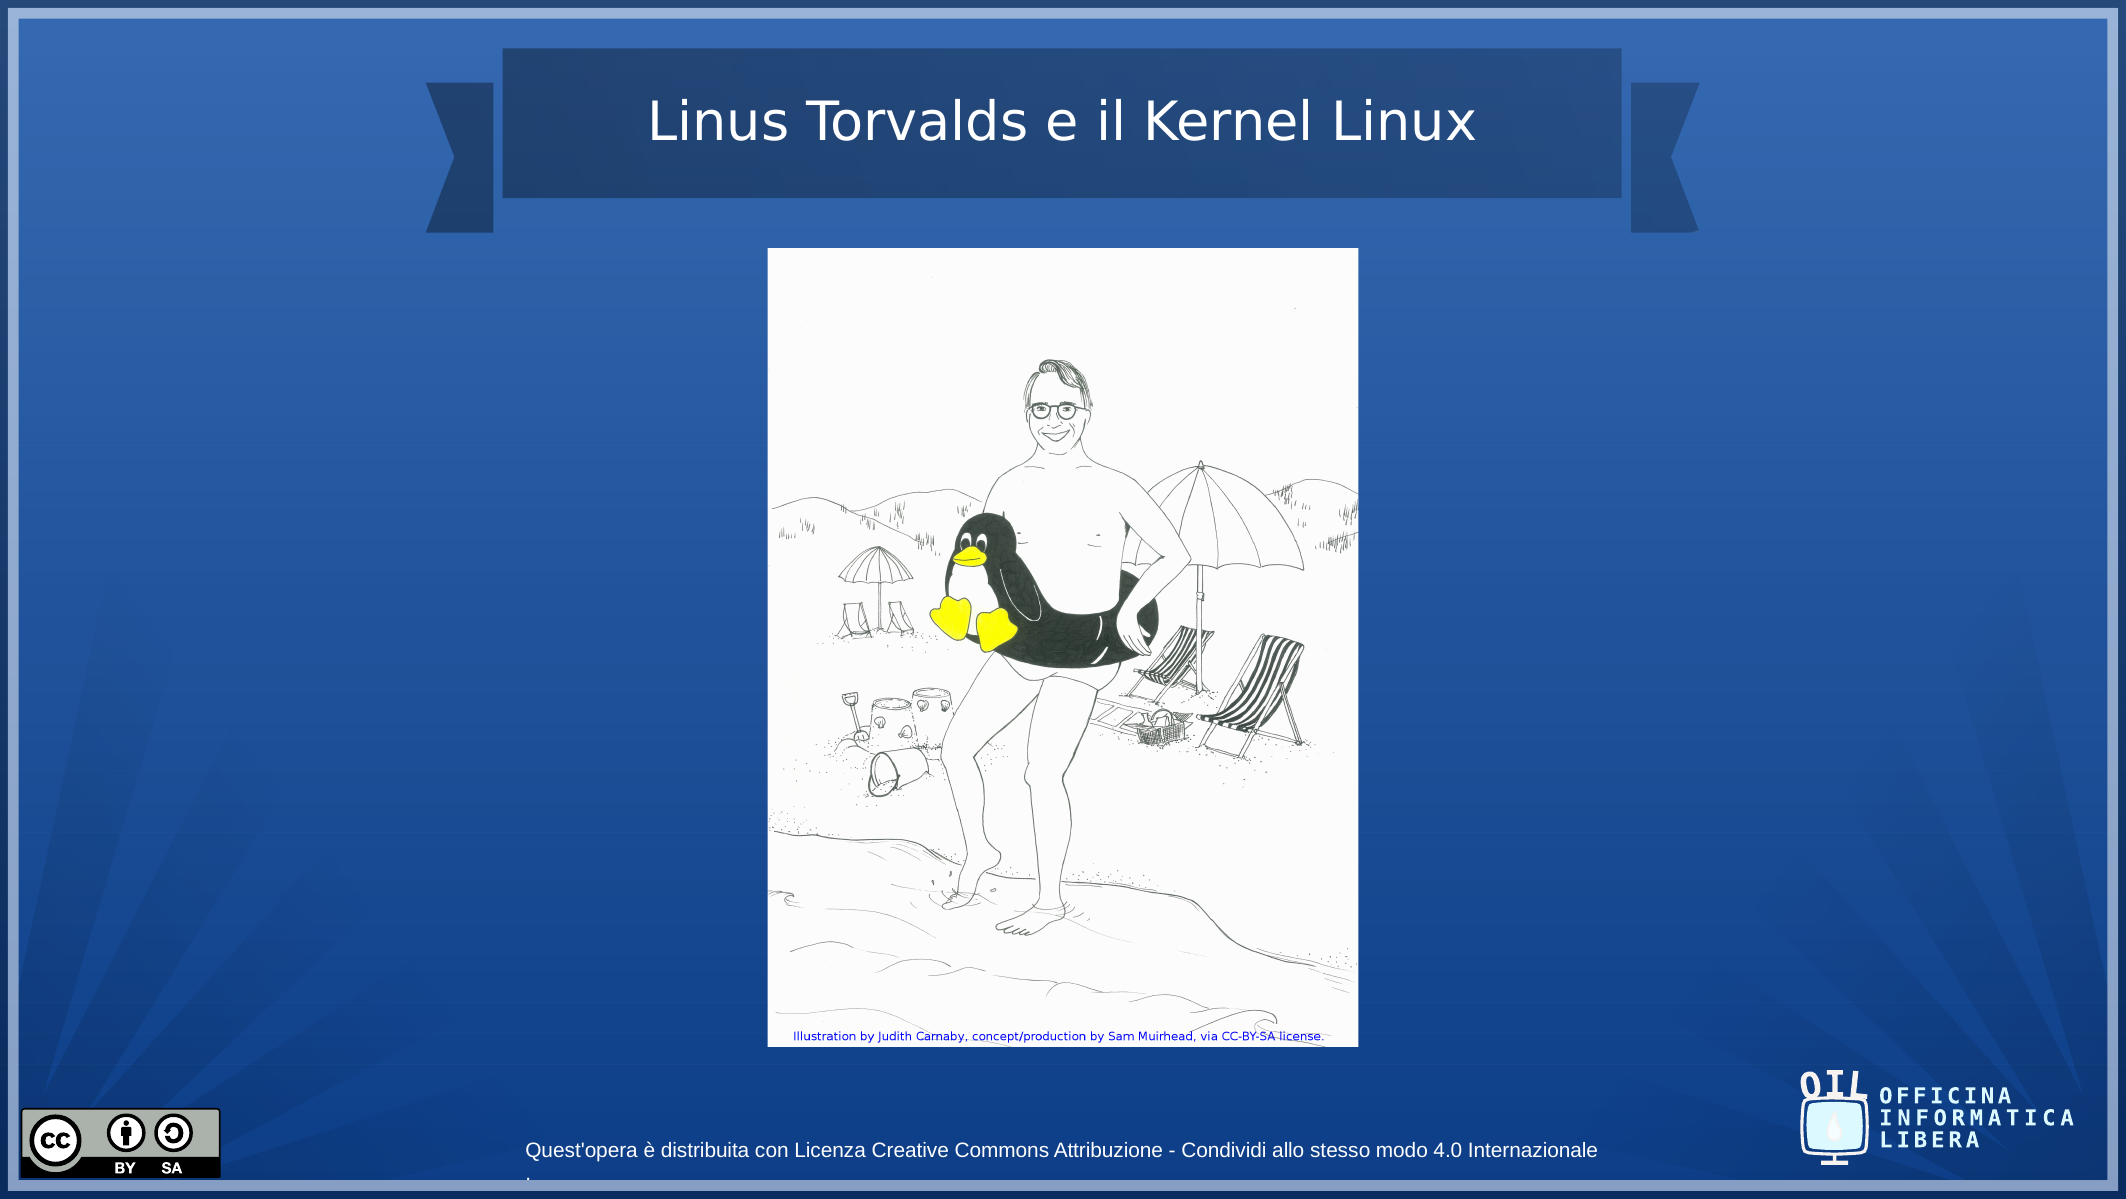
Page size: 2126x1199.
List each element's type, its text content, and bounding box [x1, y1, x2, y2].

picture [20, 1107, 221, 1178]
subtitle [106, 289, 2020, 1199]
picture [1720, 940, 2126, 1199]
title Linus Torvalds e il Kernel Linux [501, 22, 1625, 222]
picture [767, 248, 1359, 1047]
text_box Quest'opera è distribuita con Licenza Creative Commons Attribuzione - Condividi allo stesso modo 4.0 Internazionale. [510, 1131, 1619, 1193]
